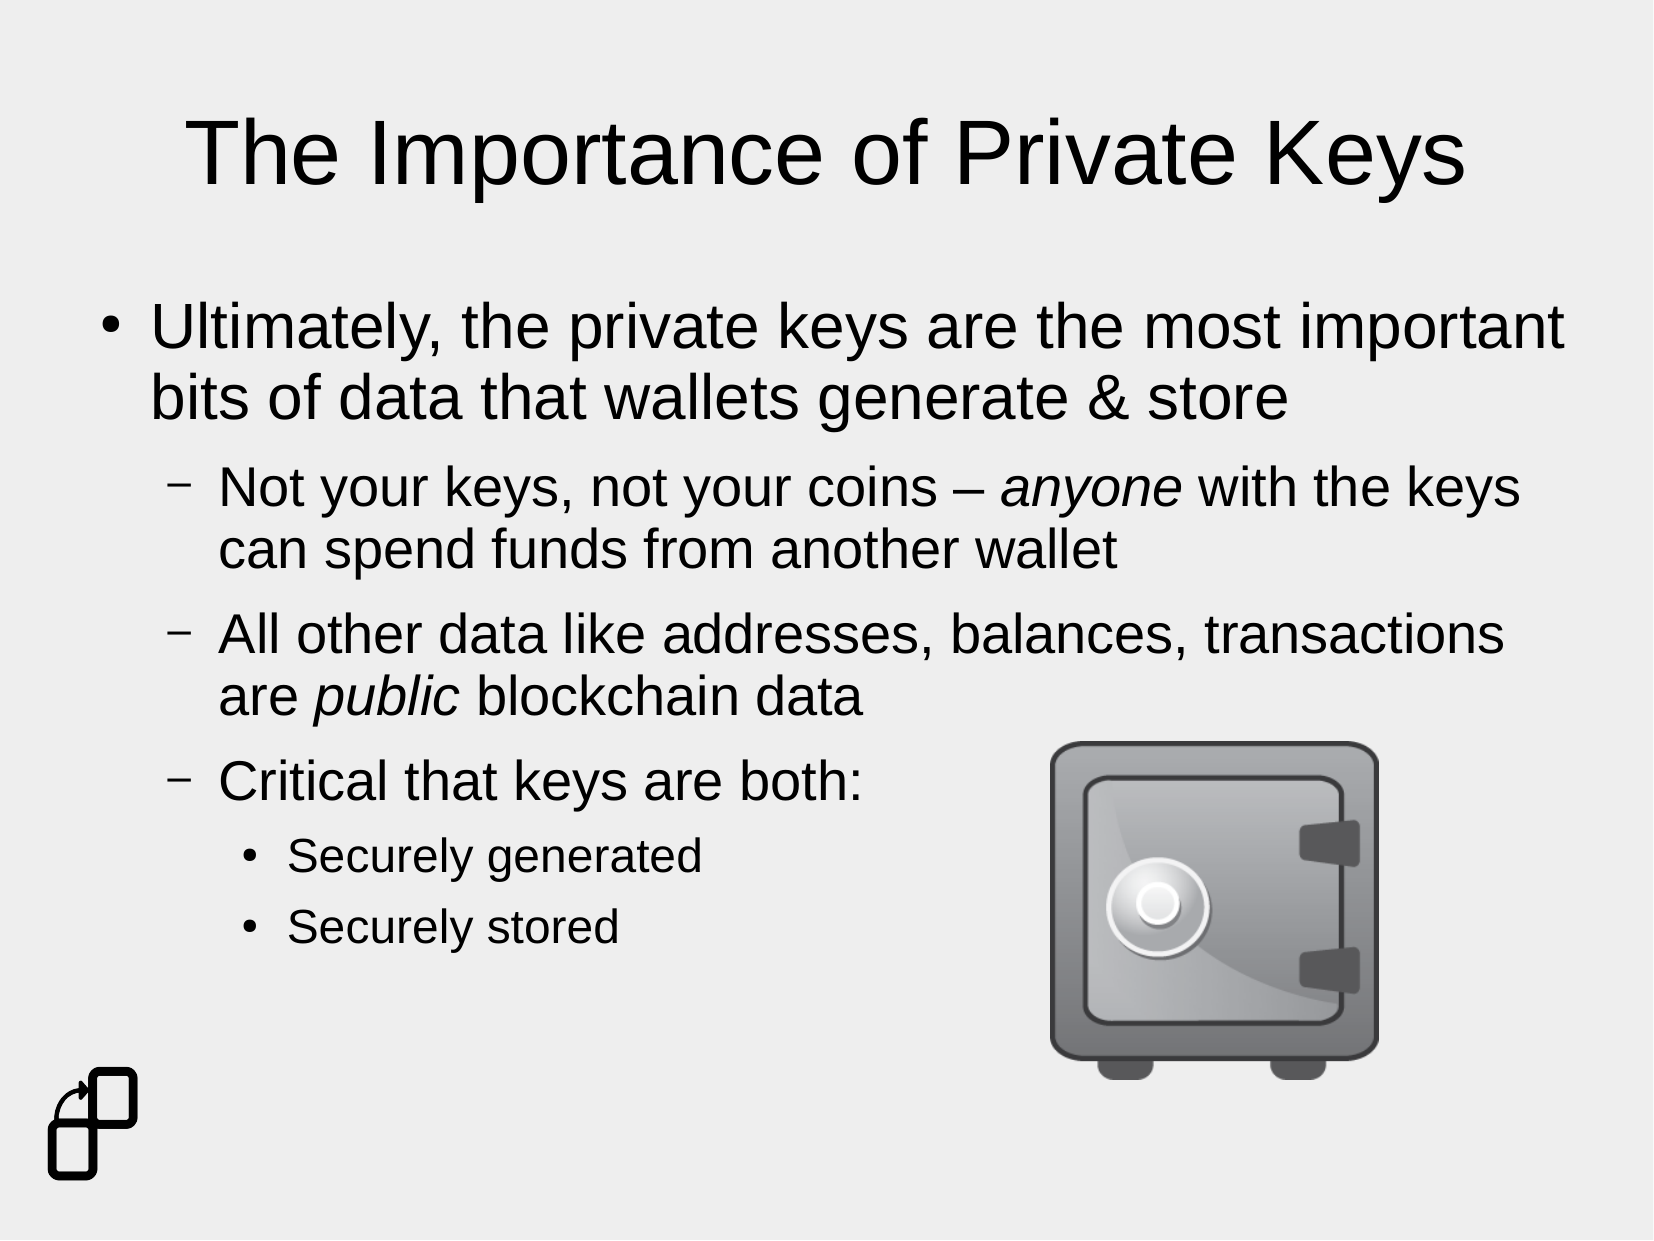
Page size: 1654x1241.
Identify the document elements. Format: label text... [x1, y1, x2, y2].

picture [30, 1062, 153, 1186]
picture [1050, 741, 1379, 1081]
list Ultimately, the private keys are the most important bits of data that wallets generate & store Not your keys, not your coins – anyone with the keys can spend funds from another wallet All other data like addresses, balances, transactions are public blockchain data Critical that keys are both: Securely generated Securely stored [82, 290, 1571, 1010]
title The Importance of Private Keys [82, 49, 1571, 257]
